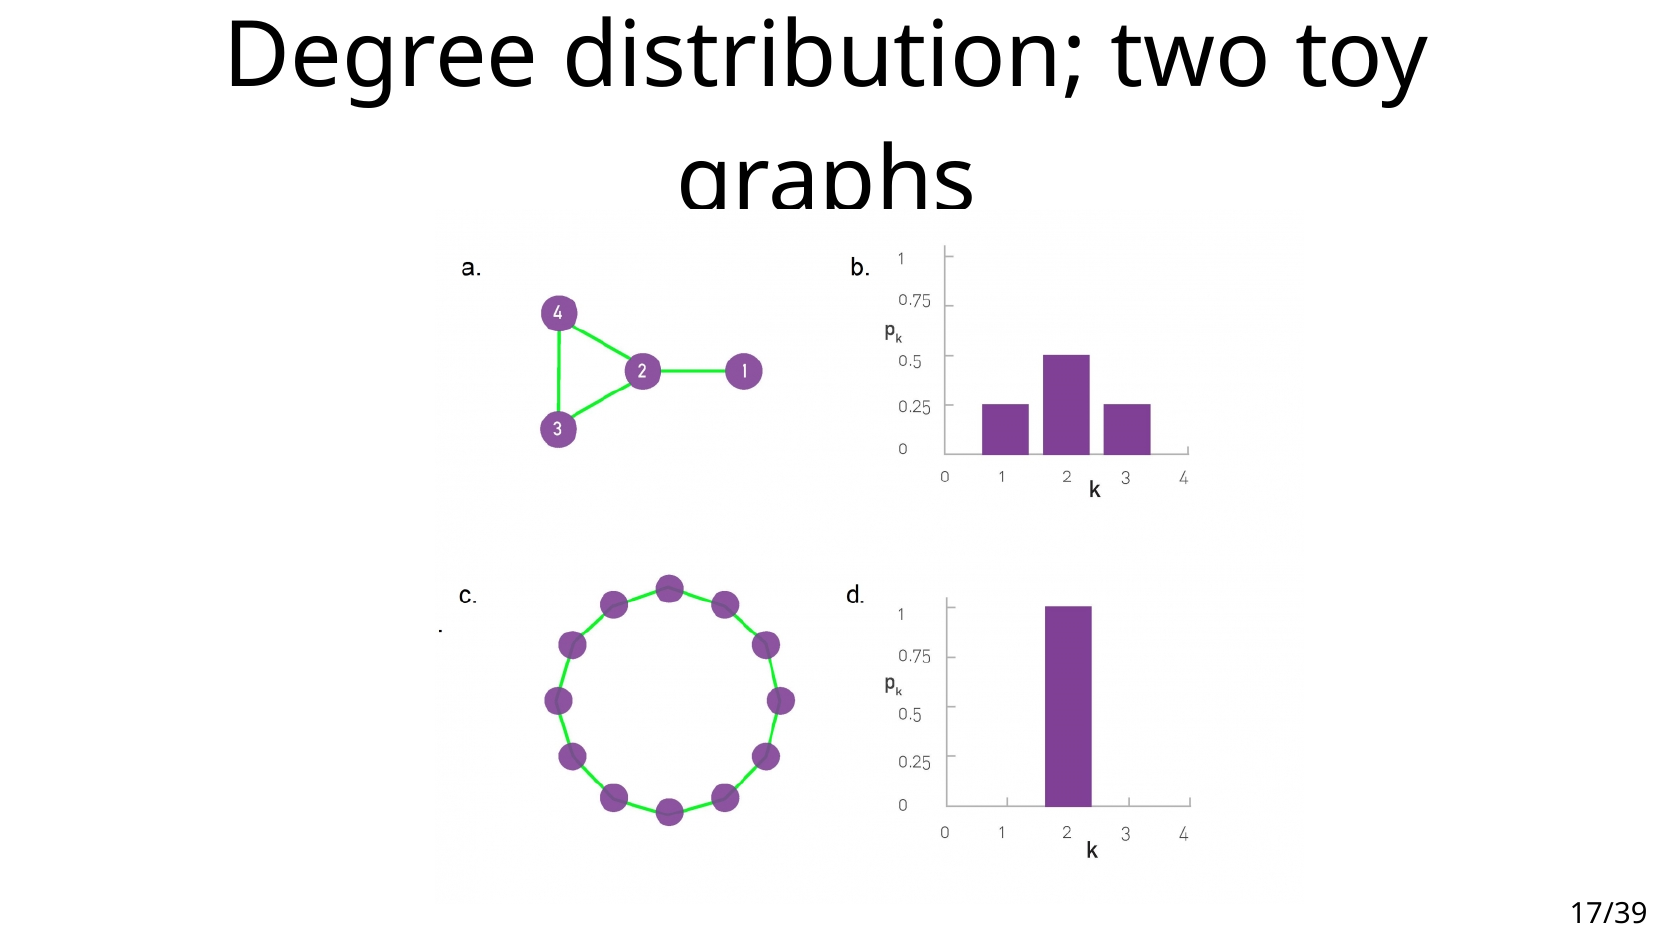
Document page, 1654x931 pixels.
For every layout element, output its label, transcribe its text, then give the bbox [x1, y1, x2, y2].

picture [435, 209, 1304, 904]
title Degree distribution; two toy graphs [82, 1, 1571, 226]
